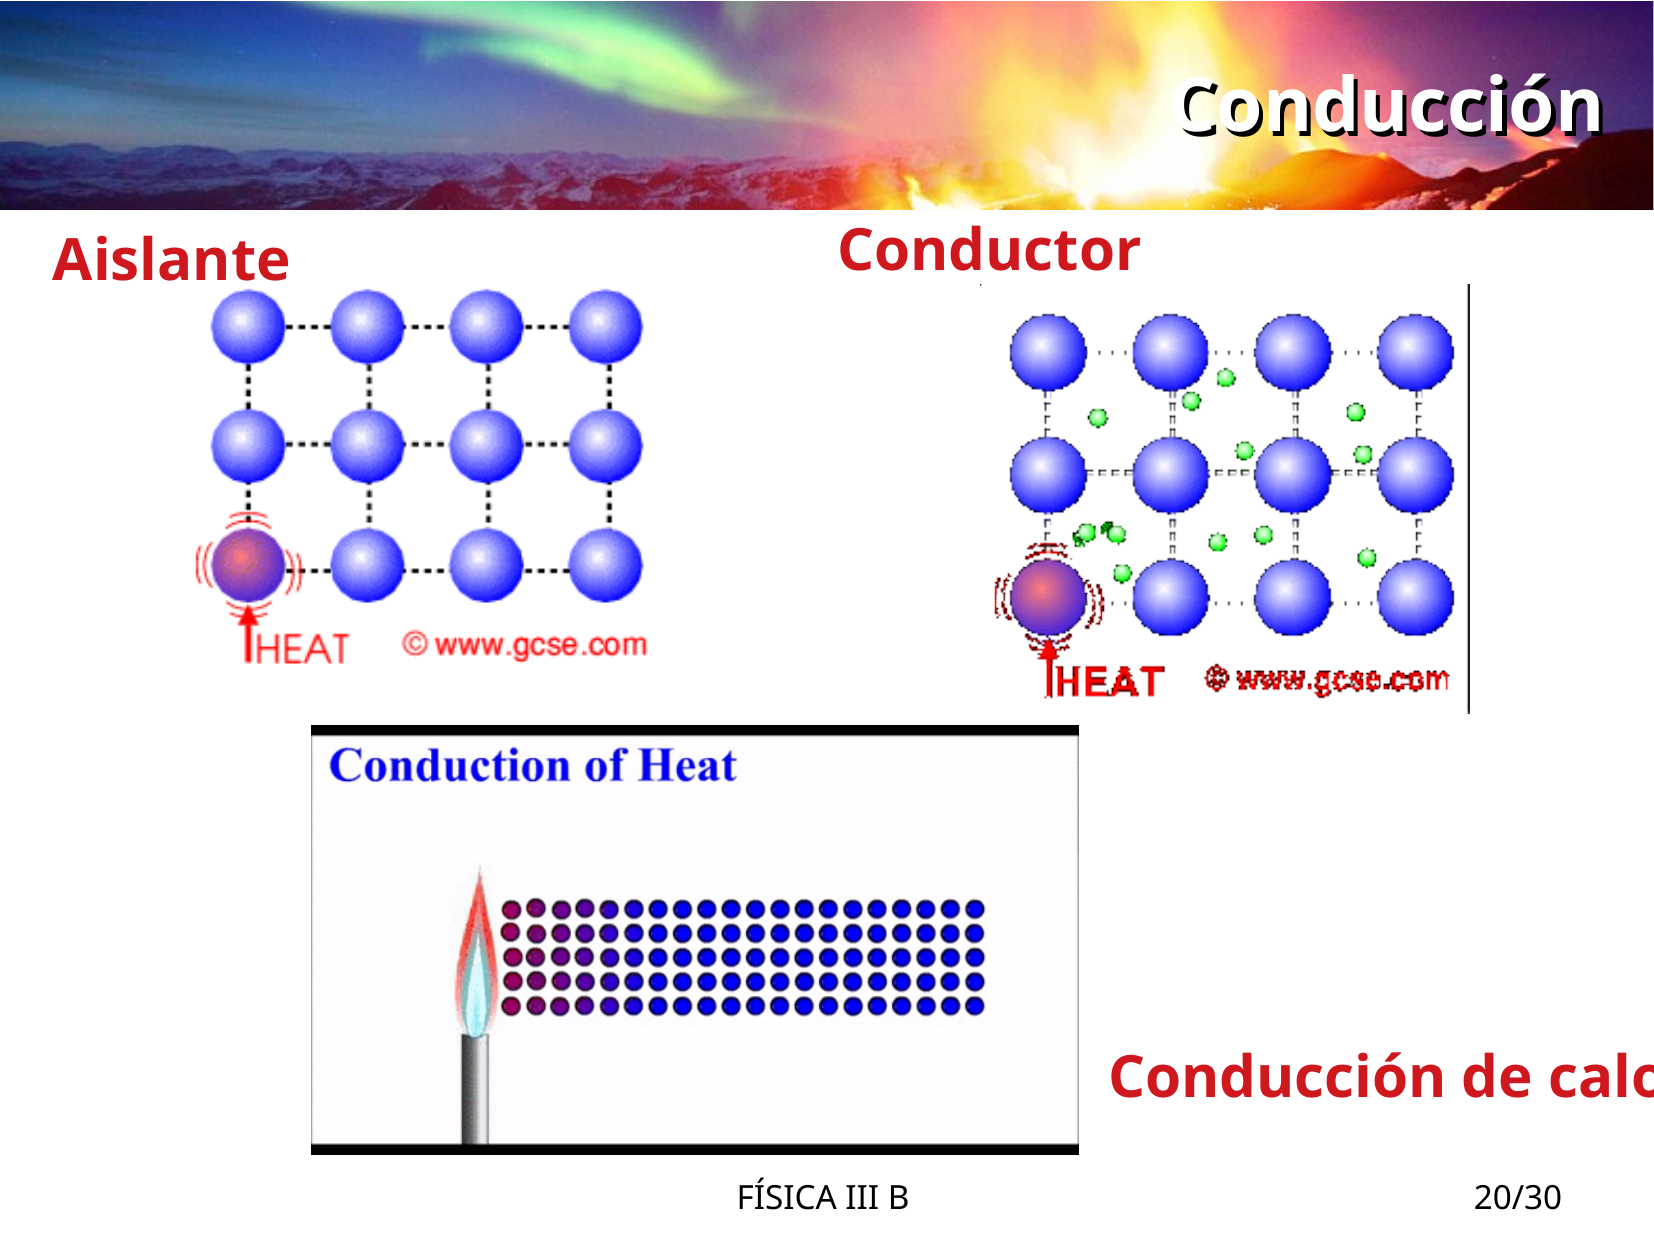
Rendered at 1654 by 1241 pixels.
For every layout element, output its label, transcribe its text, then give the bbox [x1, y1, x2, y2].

text_box Conducción de calor [1093, 1028, 1632, 1114]
picture [311, 725, 1079, 1155]
picture [980, 284, 1470, 714]
title Conducción [45, 15, 1606, 191]
text_box Aislante [38, 210, 269, 297]
picture [0, 1, 1654, 210]
text_box Conductor [822, 200, 1117, 287]
picture [182, 254, 669, 685]
picture [269, 254, 280, 260]
